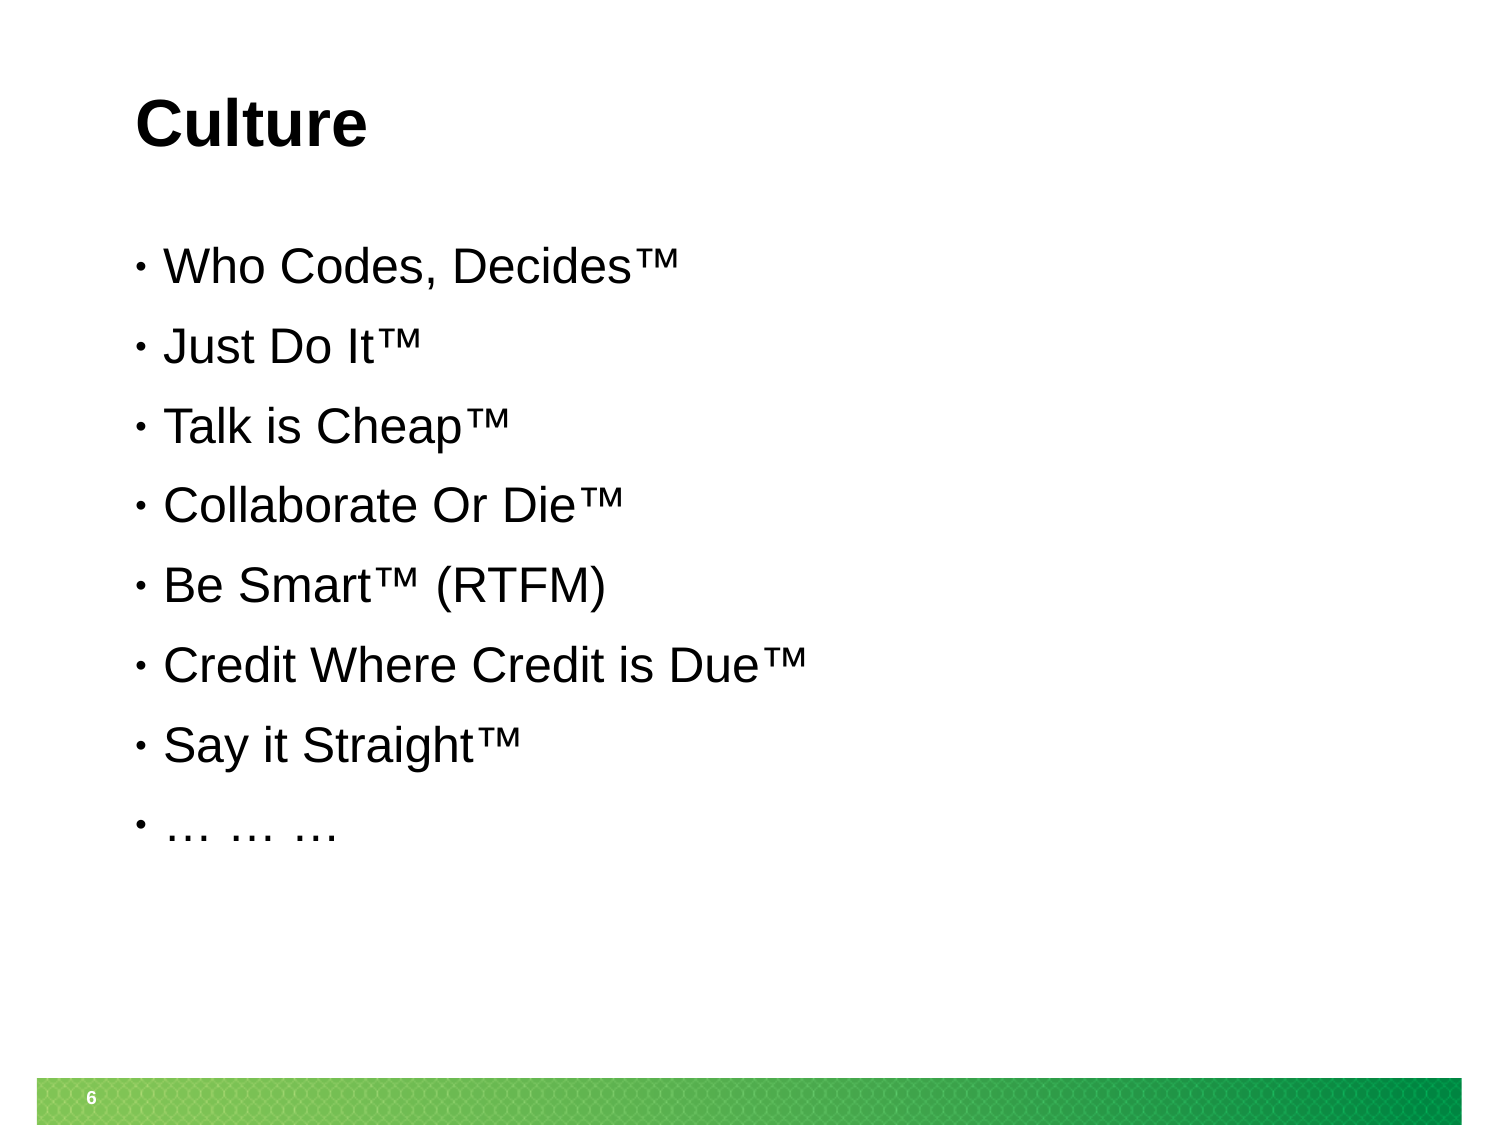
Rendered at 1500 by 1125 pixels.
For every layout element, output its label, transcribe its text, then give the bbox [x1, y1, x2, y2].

title Culture [135, 41, 1372, 204]
list Who Codes, Decides™ Just Do It™ Talk is Cheap™ Collaborate Or Die™ Be Smart™ (RTFM) Credit Where Credit is Due™ Say it Straight™ … … … [135, 238, 1372, 892]
picture [36, 1078, 1462, 1125]
